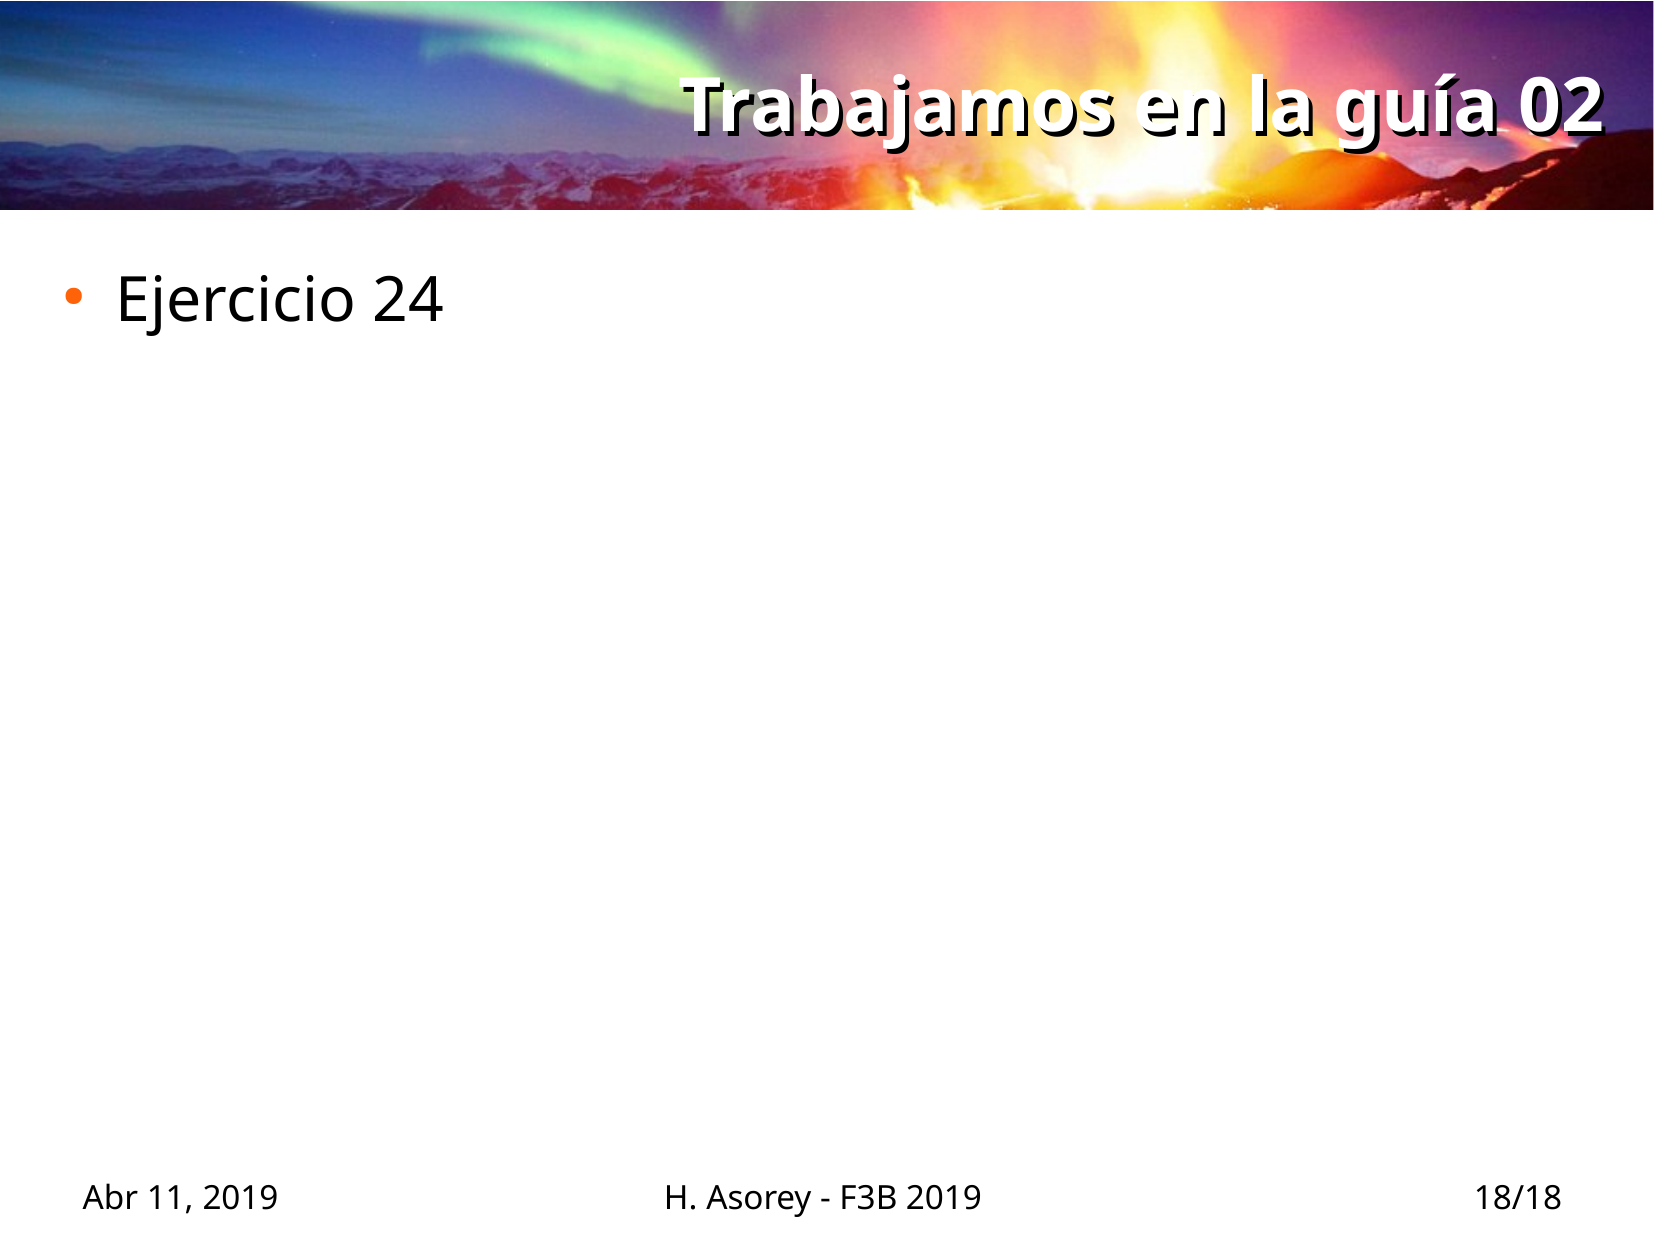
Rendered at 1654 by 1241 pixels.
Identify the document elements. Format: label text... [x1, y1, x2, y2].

title Trabajamos en la guía 02 [45, 15, 1606, 191]
list Ejercicio 24 [45, 255, 1606, 1156]
picture [0, 1, 1654, 210]
